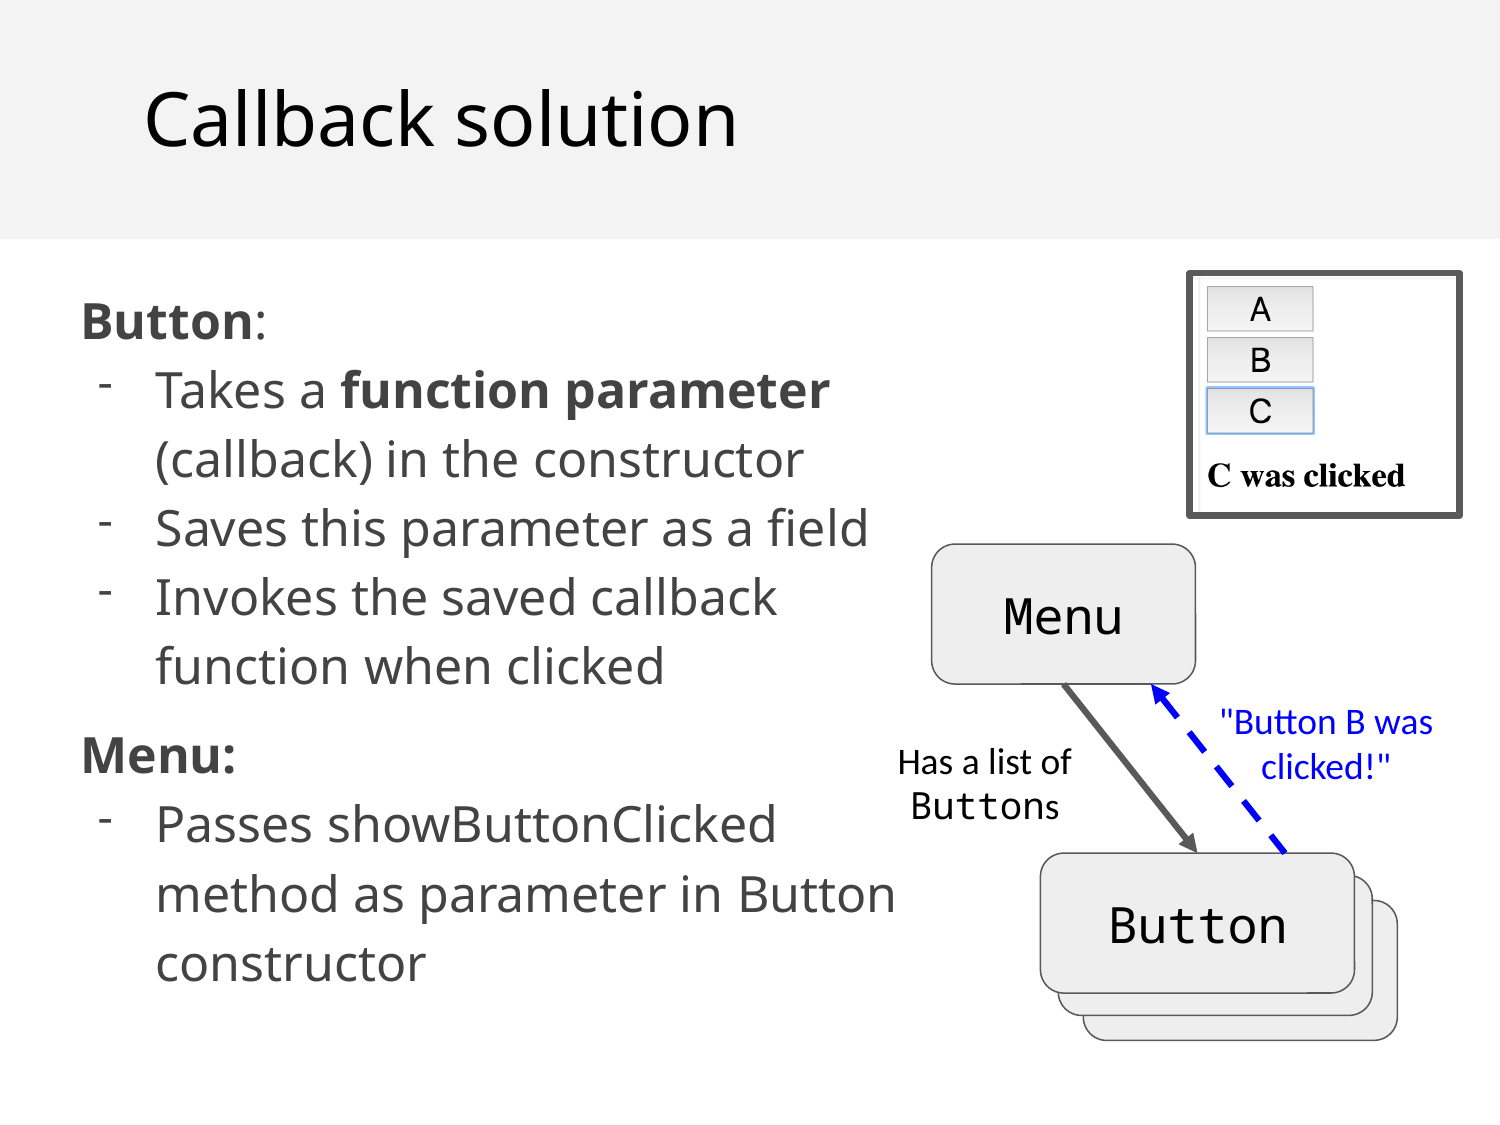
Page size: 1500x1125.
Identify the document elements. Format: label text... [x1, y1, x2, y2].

text_box Menu [931, 544, 1196, 685]
picture [1192, 276, 1457, 513]
text_box "Button B was clicked!" [1169, 681, 1483, 751]
list Button: Takes a function parameter (callback) in the constructor Saves this parameter as a field Invokes the saved callback function when clicked Menu: Passes showButtonClicked method as parameter in Button constructor [65, 265, 918, 1054]
text_box Button [1058, 876, 1373, 1016]
title Callback solution [128, 56, 1372, 183]
text_box Has a list of Buttons [828, 721, 1142, 791]
text_box Button [1083, 900, 1398, 1041]
text_box Button [1040, 853, 1355, 994]
